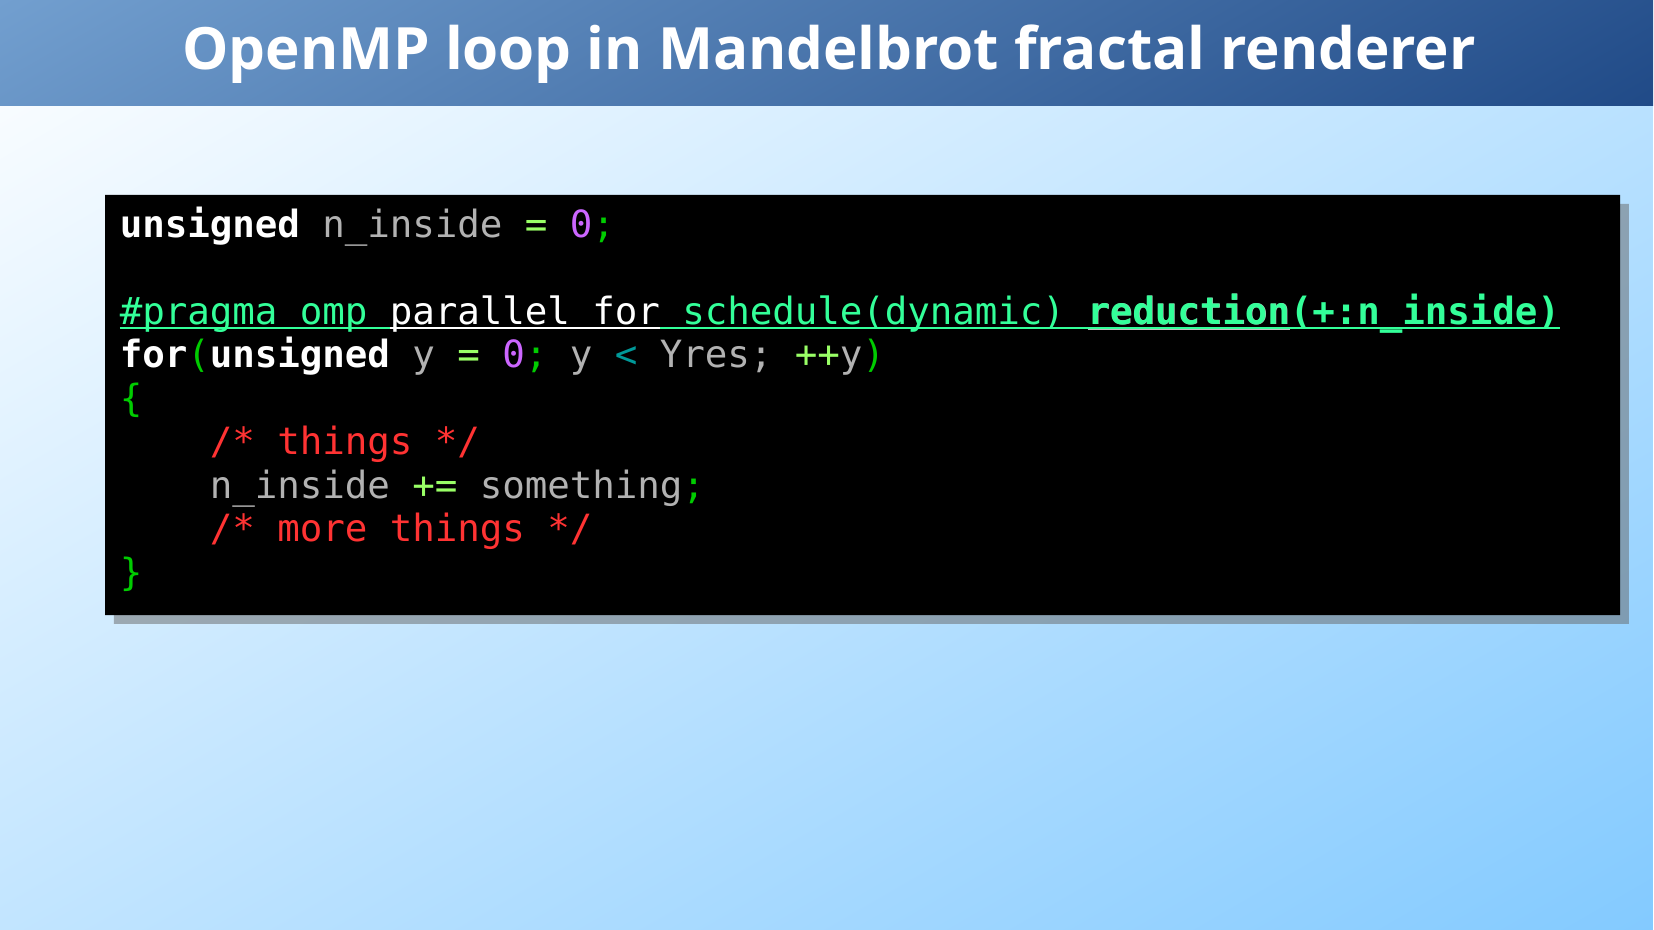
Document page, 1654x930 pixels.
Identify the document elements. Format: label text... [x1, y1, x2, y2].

text_box [113, 203, 1629, 624]
text_box unsigned n_inside = 0; #pragma omp parallel for schedule(dynamic) reduction(+:n_inside) for(unsigned y = 0; y < Yres; ++y) { /* things */ n_inside += something; /* more things */ } [105, 194, 1621, 616]
text_box OpenMP loop in Mandelbrot fractal renderer [0, 0, 1653, 106]
